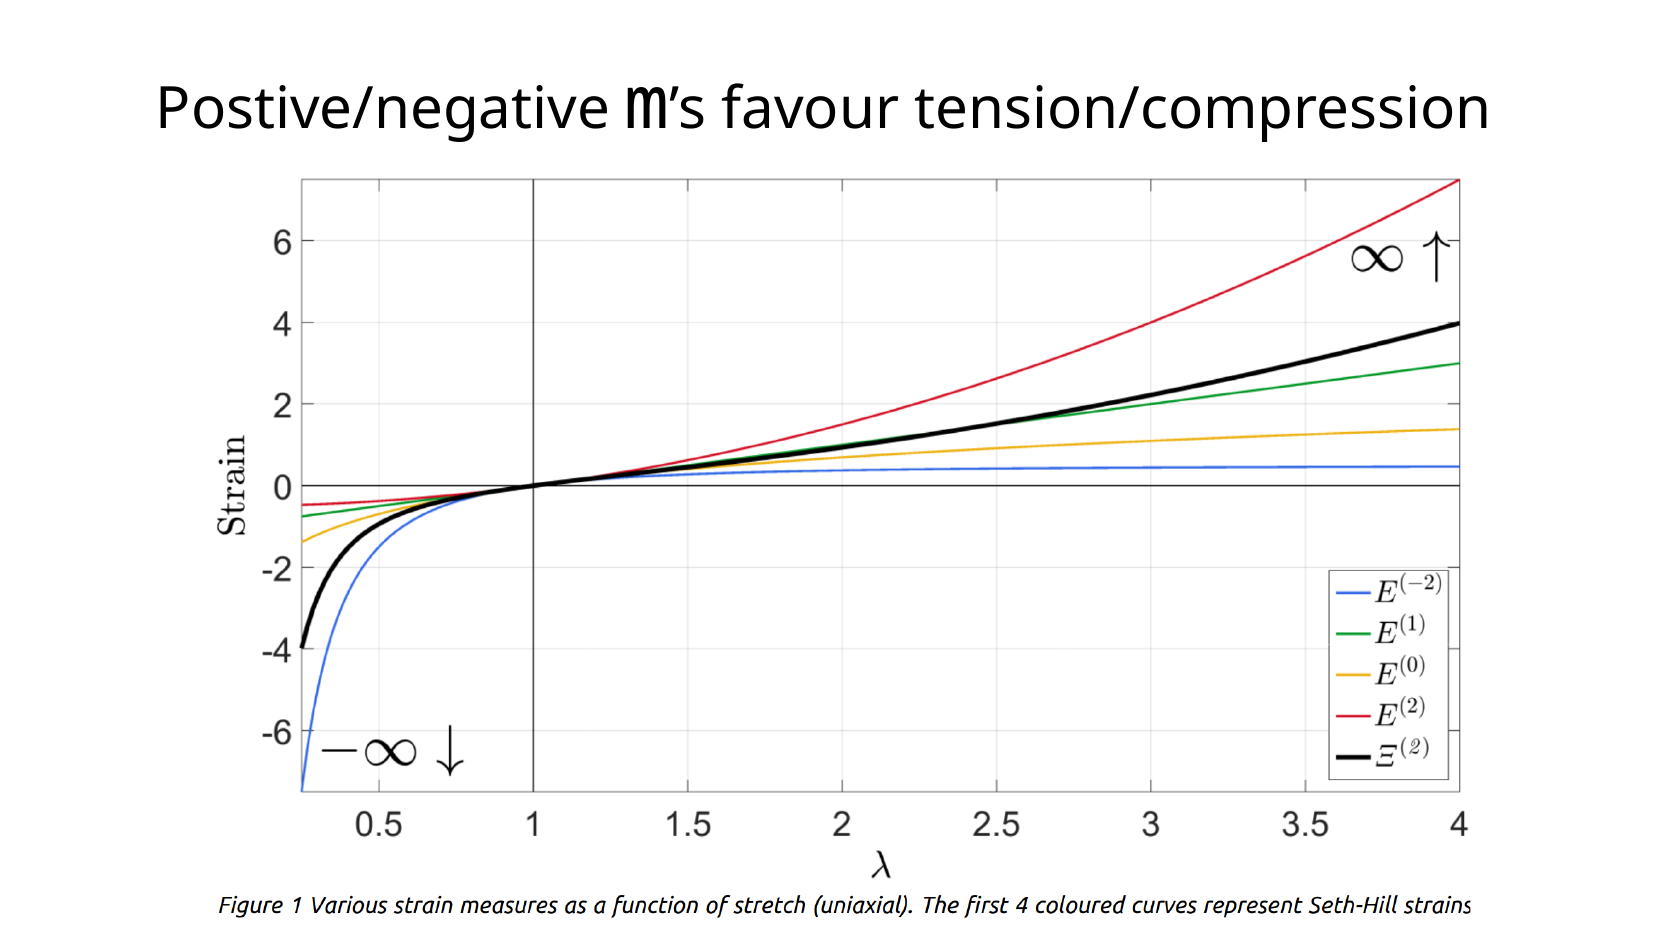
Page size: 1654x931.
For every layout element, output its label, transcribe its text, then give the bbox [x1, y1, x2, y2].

picture [203, 153, 1471, 931]
title Postive/negative m’s favour tension/compression [23, 21, 1625, 178]
